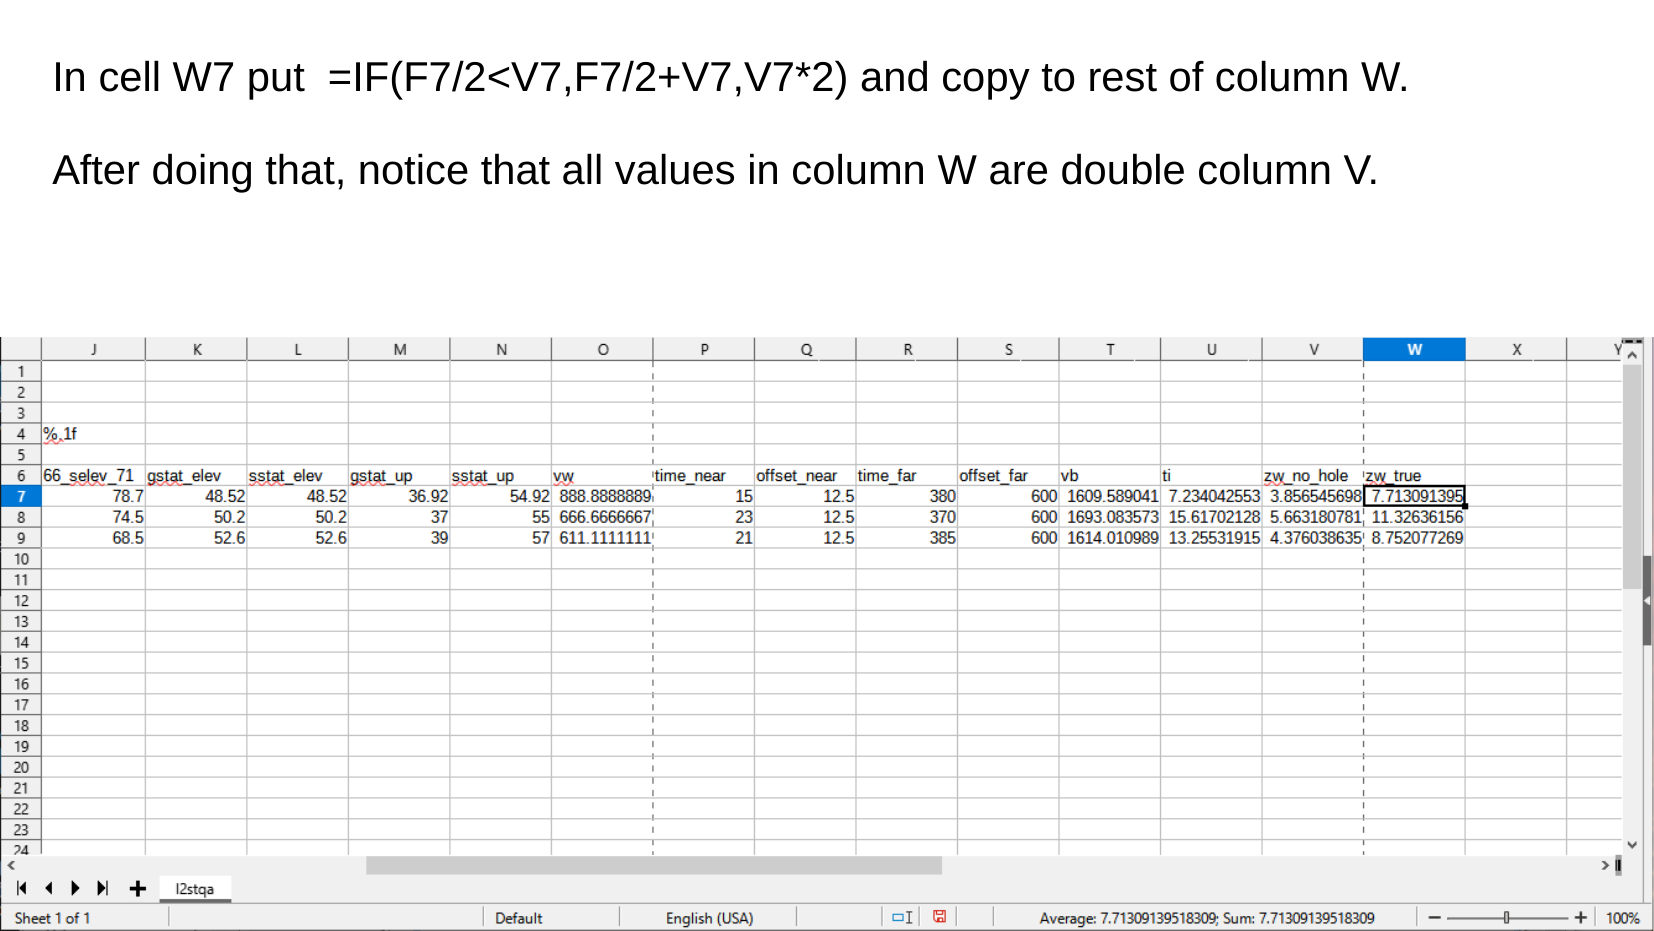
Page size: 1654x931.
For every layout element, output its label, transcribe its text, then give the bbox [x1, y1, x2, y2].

text_box In cell W7 put =IF(F7/2<V7,F7/2+V7,V7*2) and copy to rest of column W. After doing that, notice that all values in column W are double column V. [37, 0, 1654, 337]
picture [0, 337, 1654, 931]
